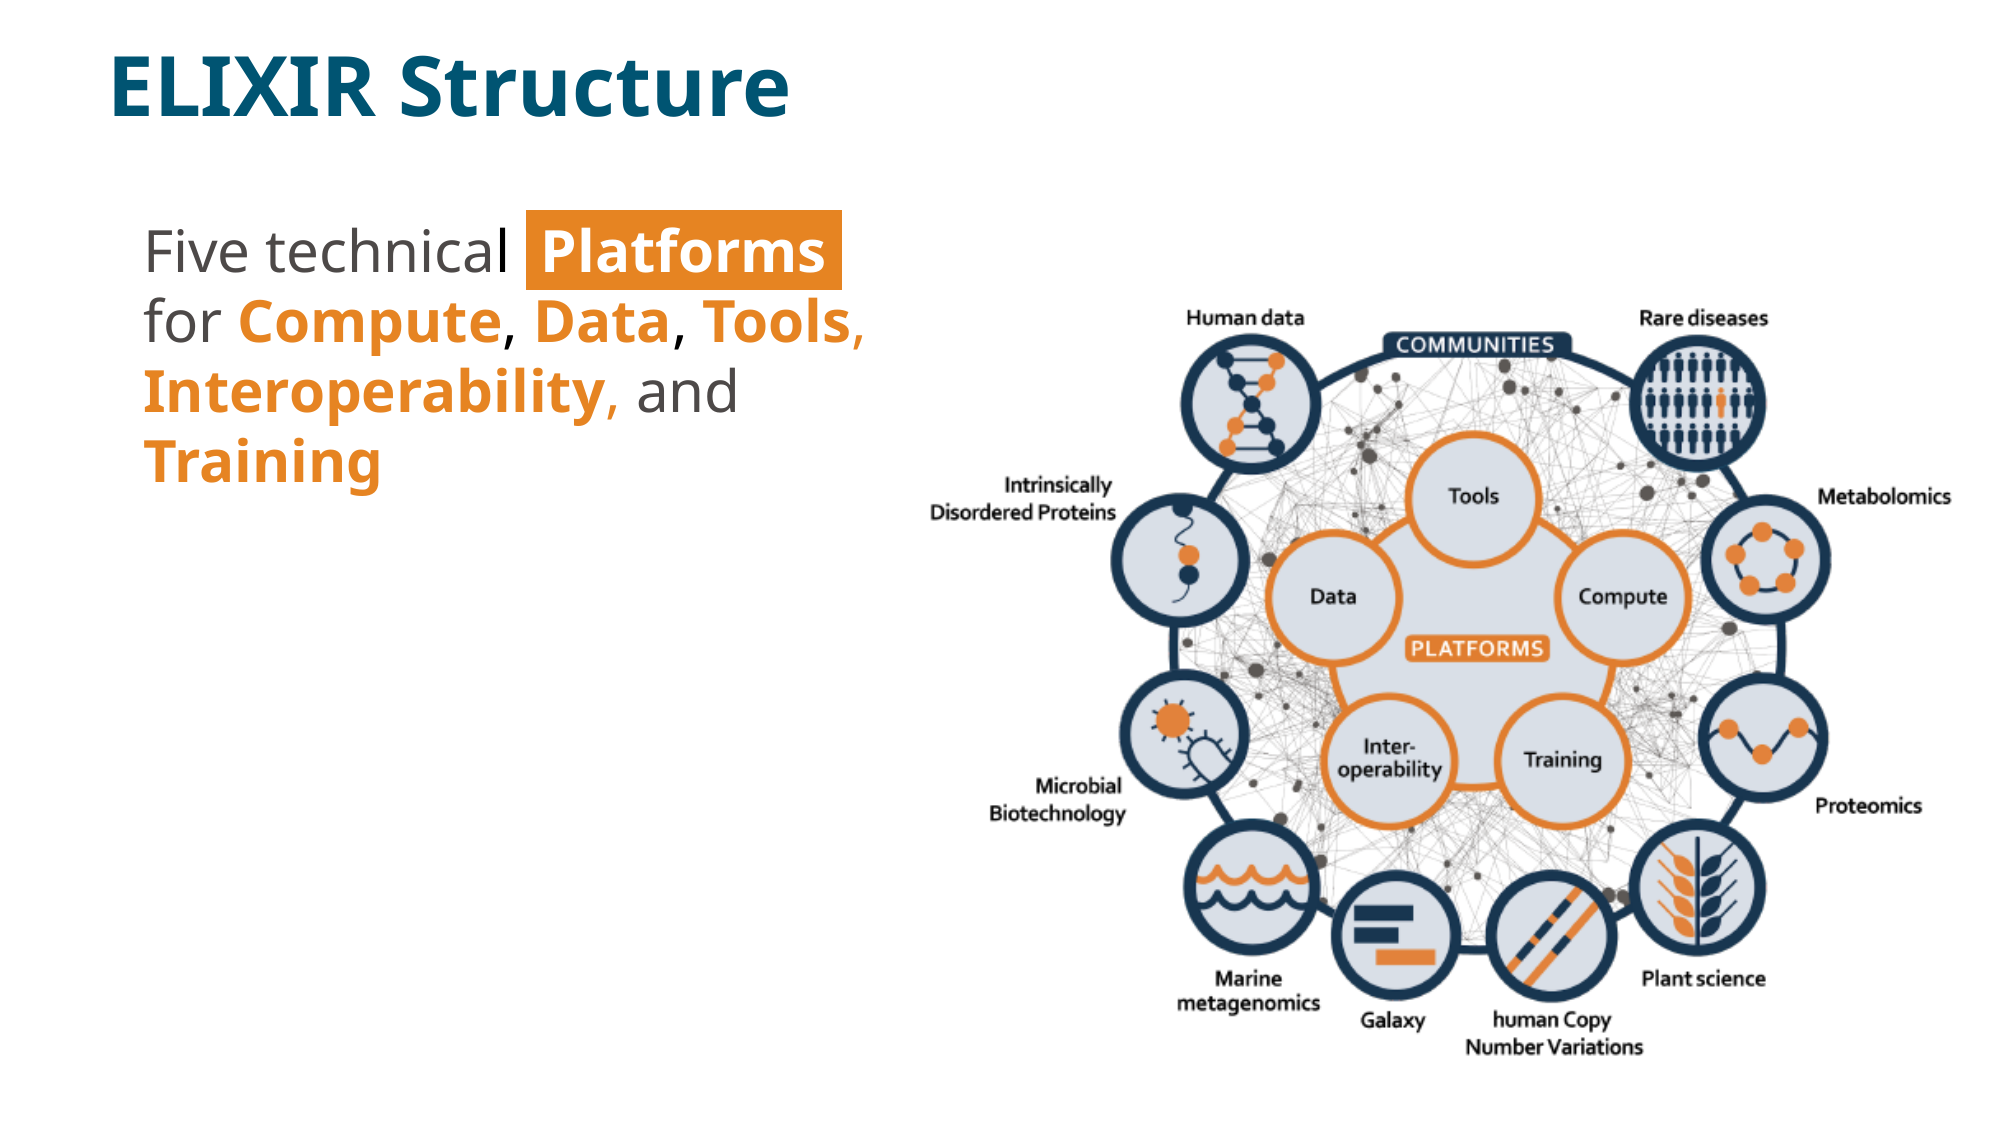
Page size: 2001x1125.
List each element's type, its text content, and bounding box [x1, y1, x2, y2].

title ELIXIR Structure [107, 32, 1642, 128]
picture [922, 256, 1979, 1125]
text_box Five technical Platforms for Compute, Data, Tools, Interoperability, and Training [107, 214, 900, 1106]
